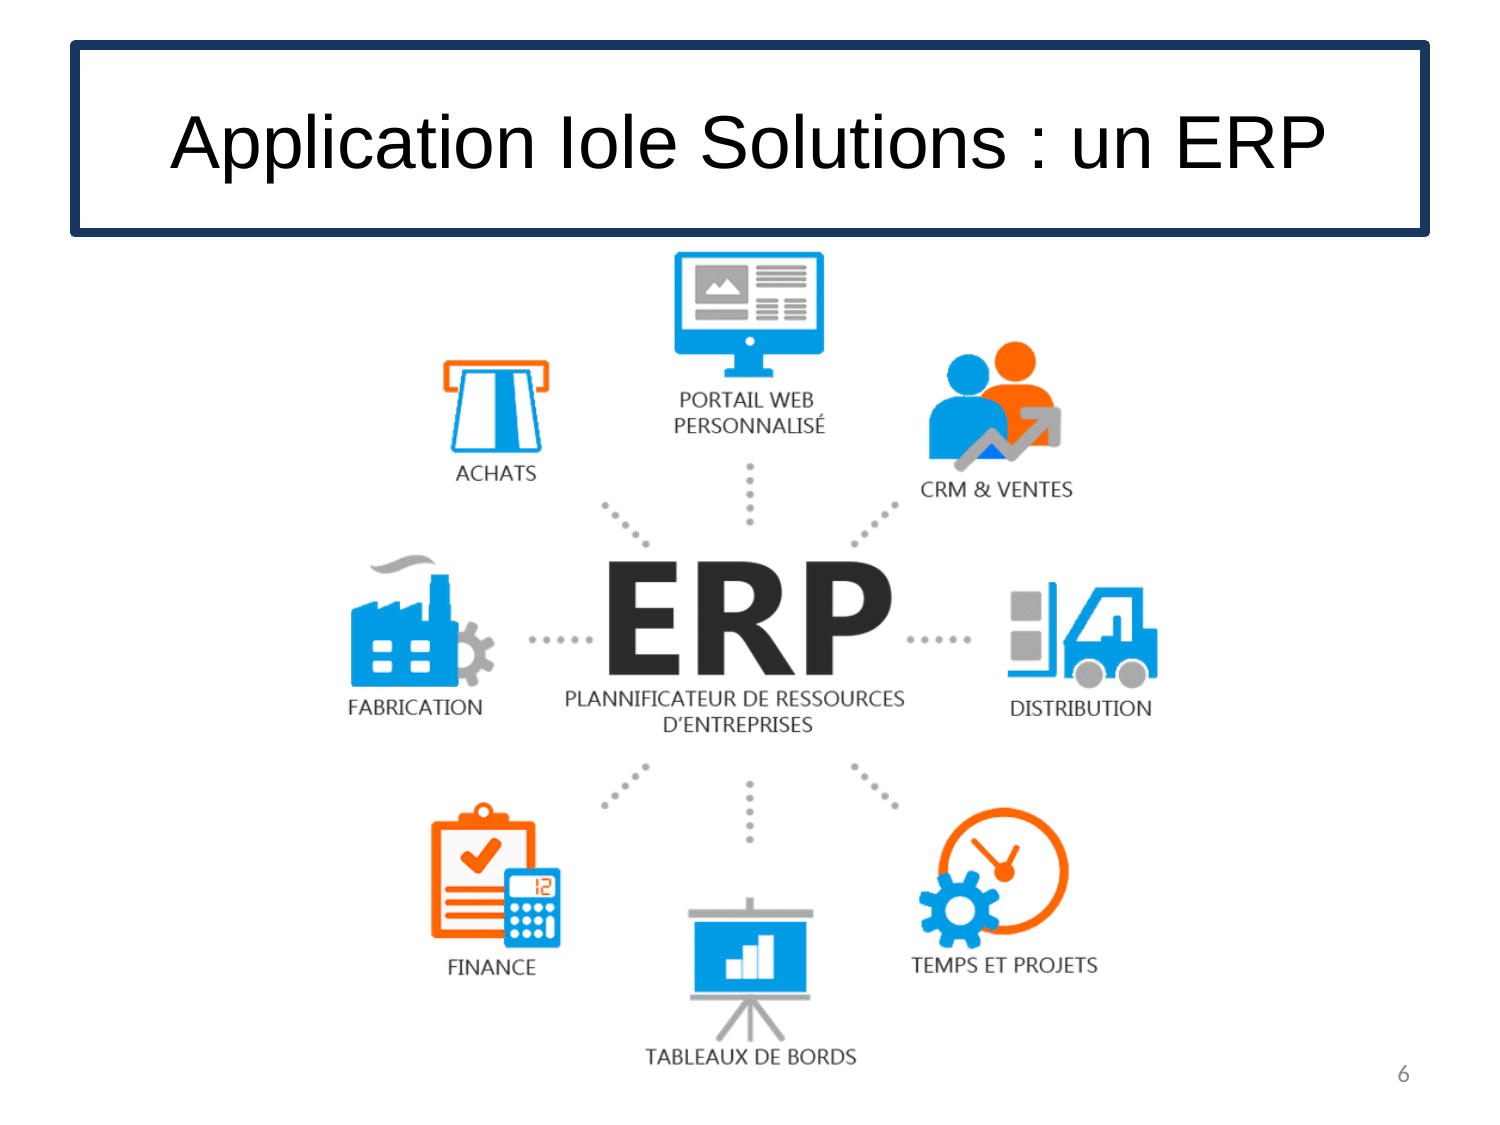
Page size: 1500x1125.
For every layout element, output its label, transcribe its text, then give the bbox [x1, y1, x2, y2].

picture [307, 237, 1193, 1087]
title Application Iole Solutions : un ERP [75, 45, 1426, 233]
